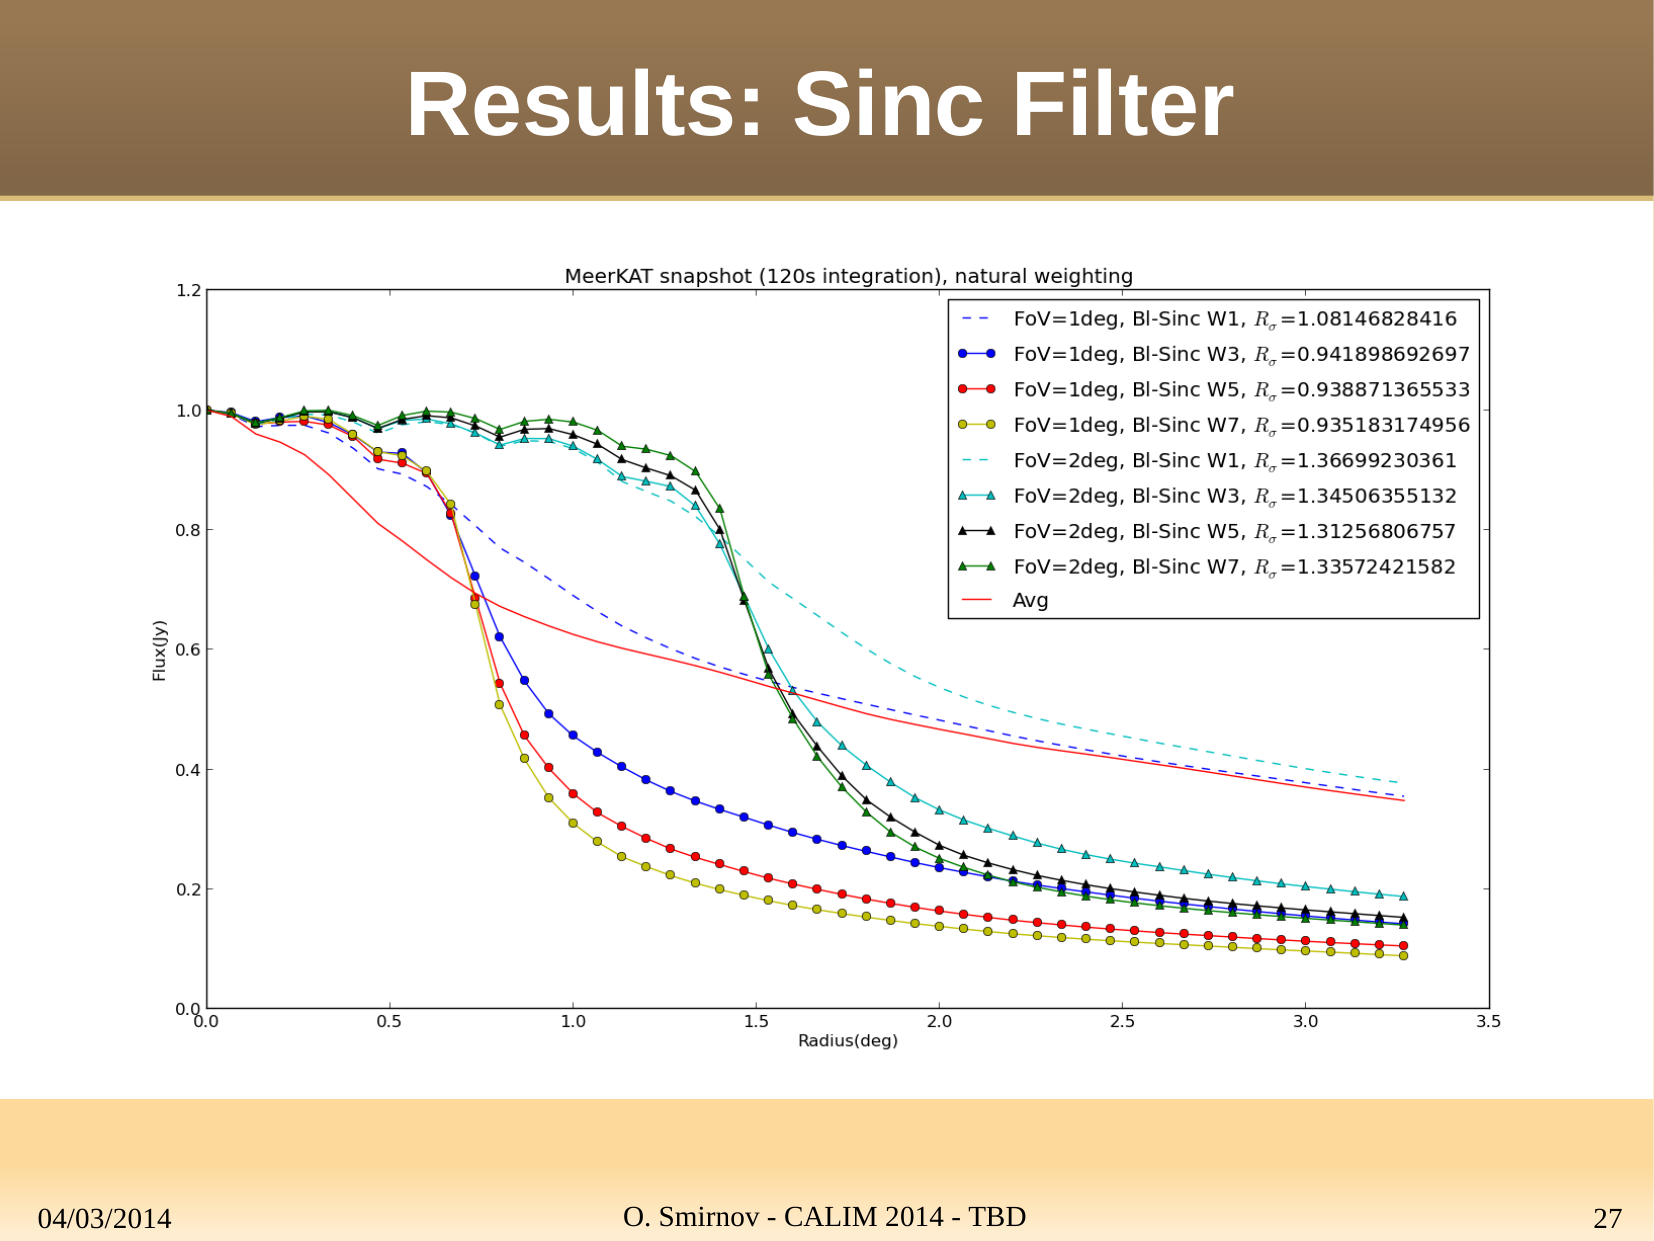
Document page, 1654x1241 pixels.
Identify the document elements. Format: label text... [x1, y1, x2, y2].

title Results: Sinc Filter [76, 0, 1565, 201]
picture [0, 0, 1654, 1241]
